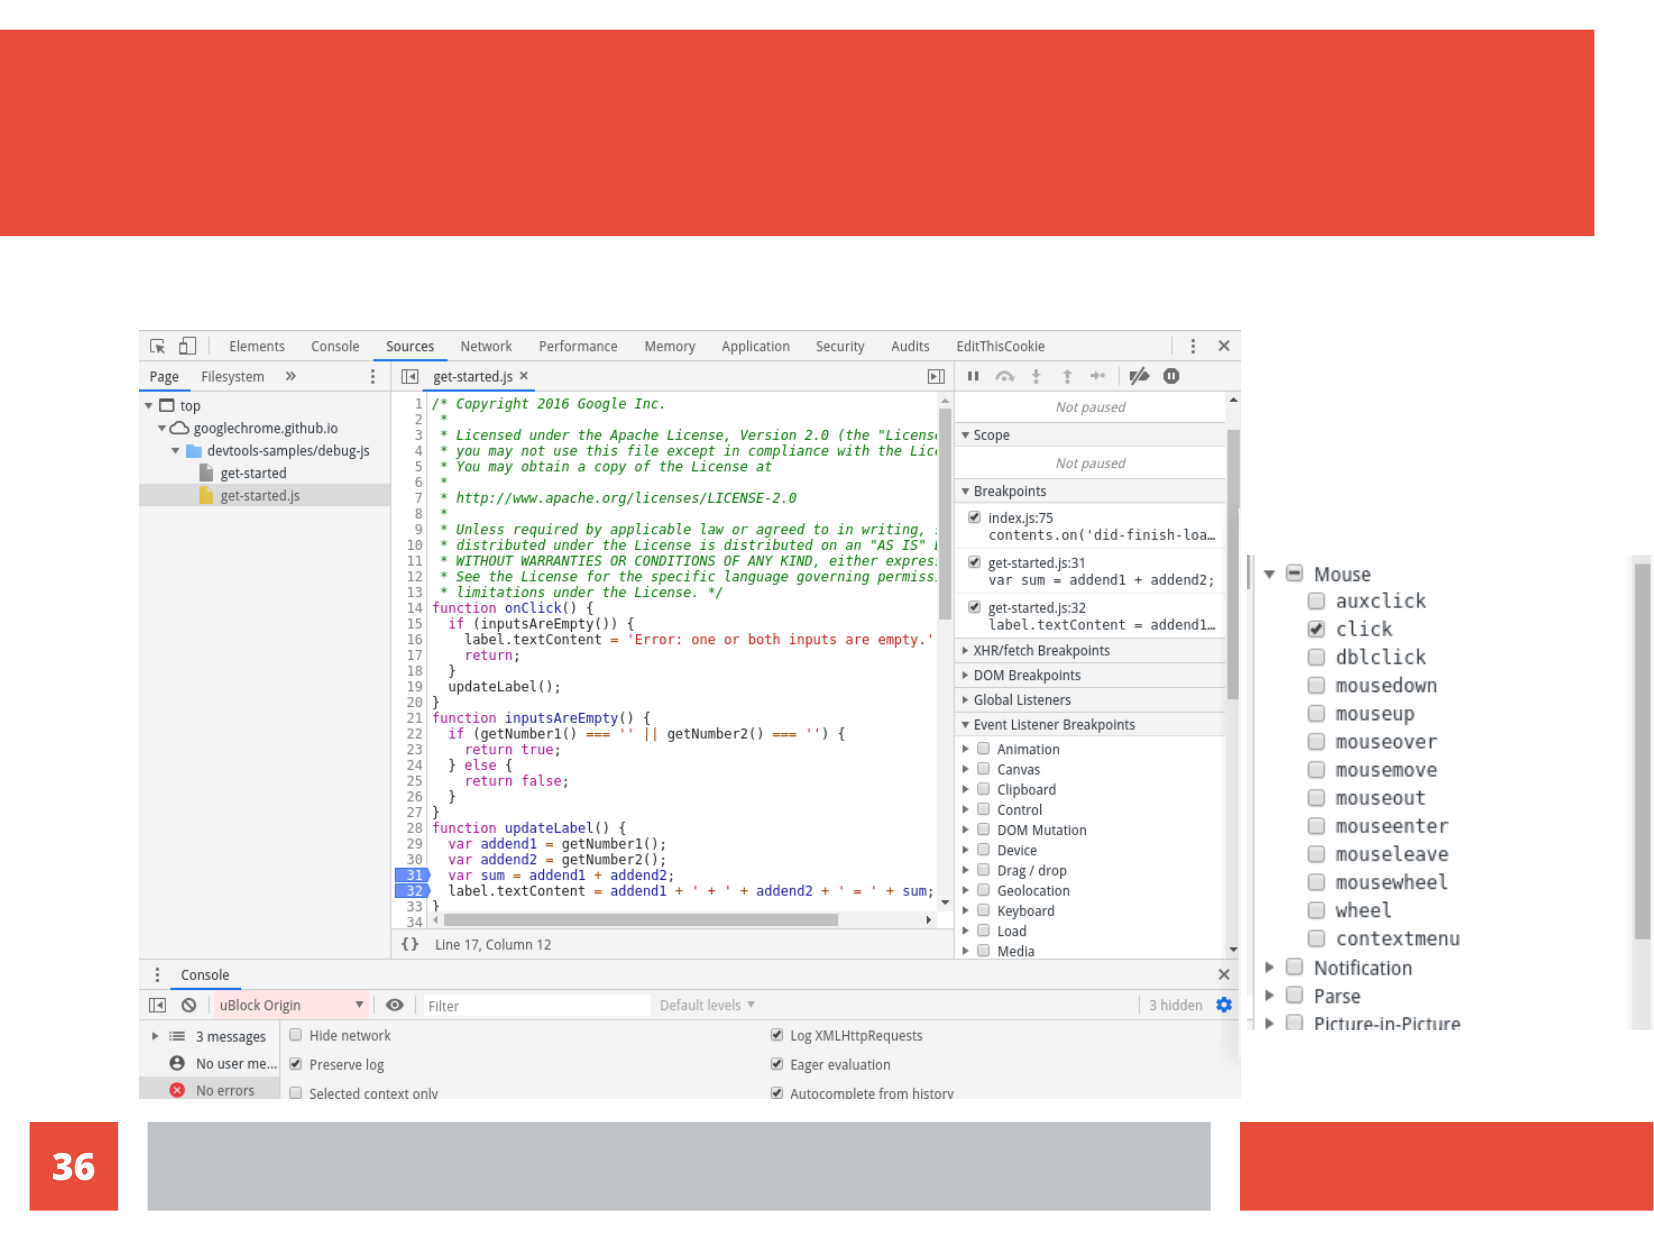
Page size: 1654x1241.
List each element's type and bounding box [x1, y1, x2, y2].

picture [139, 330, 1241, 1099]
picture [1247, 555, 1654, 1031]
